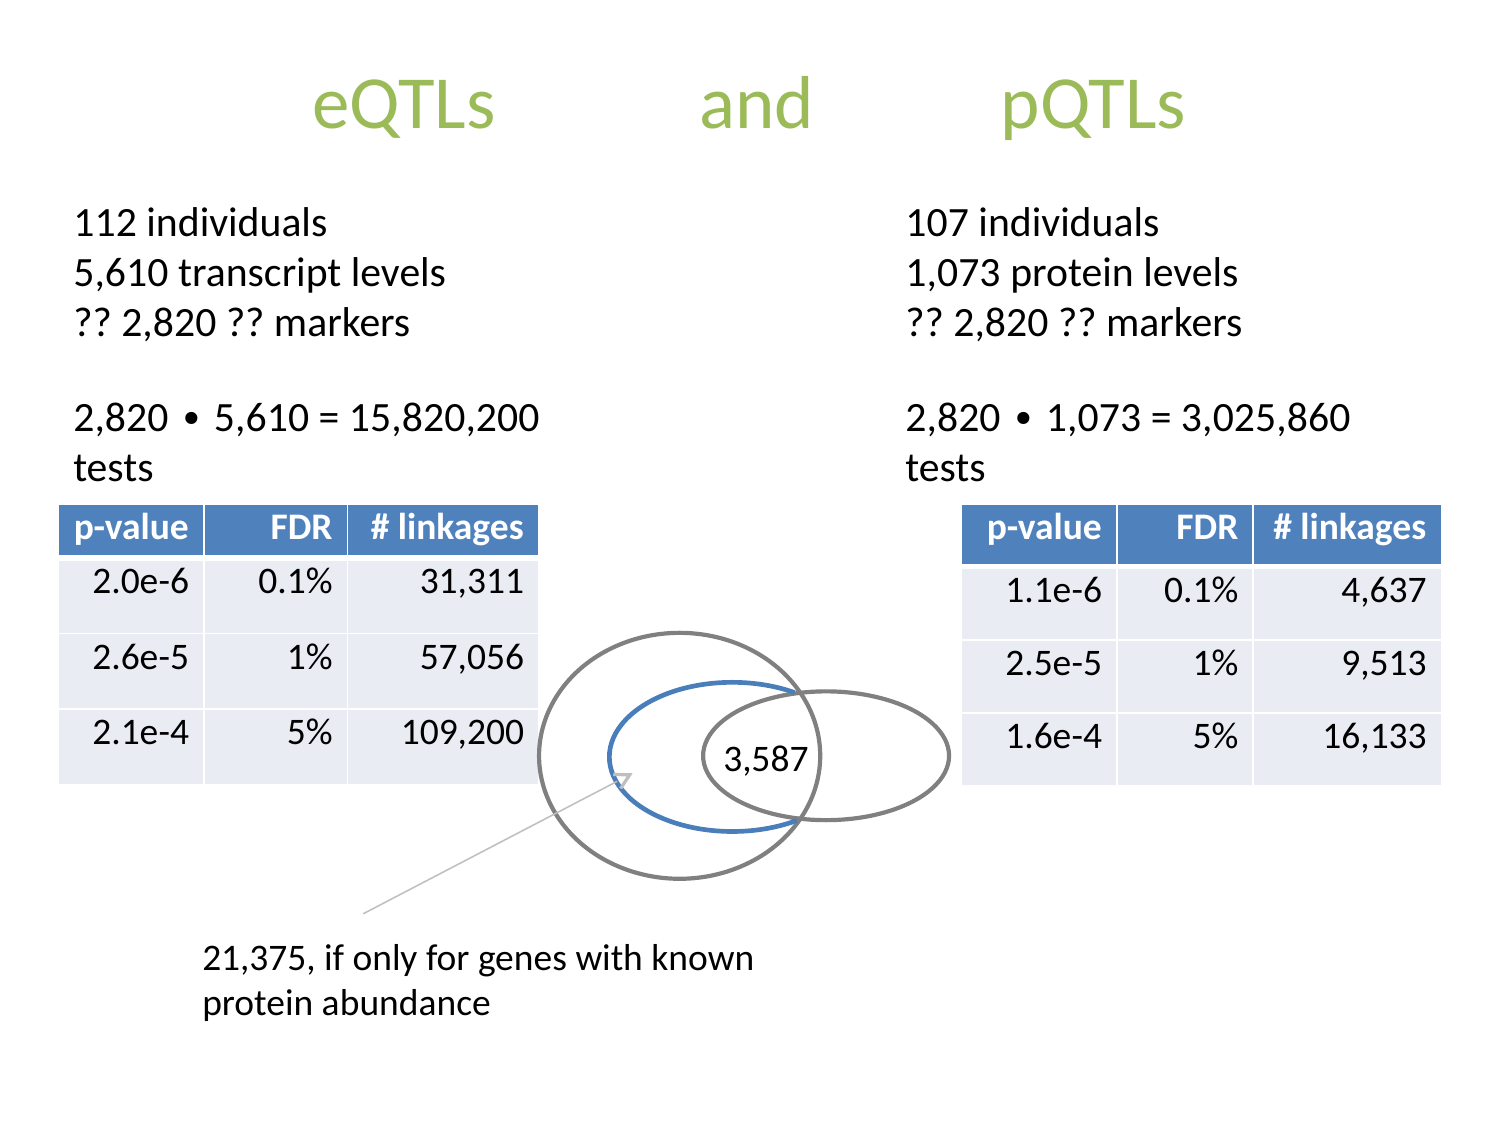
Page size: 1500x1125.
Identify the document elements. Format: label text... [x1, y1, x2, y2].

table_cell 2.1e-4 [59, 710, 203, 784]
text_box 112 individuals 5,610 transcript levels ?? 2,820 ?? markers 2,820 ∙ 5,610 = 15,820,200 tests [58, 187, 633, 503]
text_box eQTLs and pQTLs [74, 45, 1425, 153]
text_box 3,587 [708, 726, 826, 787]
table_header # linkages [1254, 505, 1441, 564]
table_cell 4,637 [1254, 569, 1441, 639]
table_header # linkages [348, 505, 538, 555]
table_cell 1.6e-4 [962, 714, 1116, 785]
text_box 21,375, if only for genes with known protein abundance [187, 925, 809, 1031]
table_header FDR [205, 505, 347, 555]
table_cell 2.0e-6 [59, 561, 203, 633]
table_cell 2.6e-5 [59, 634, 203, 708]
table_cell 31,311 [348, 561, 538, 633]
table_cell 2.5e-5 [962, 641, 1116, 712]
table_cell 57,056 [348, 634, 538, 708]
table_header p-value [59, 505, 203, 555]
table_cell 1.1e-6 [962, 569, 1116, 639]
table_cell 5% [205, 710, 347, 784]
text_box 107 individuals 1,073 protein levels ?? 2,820 ?? markers 2,820 ∙ 1,073 = 3,025,860 tests [890, 187, 1442, 503]
table_cell 9,513 [1254, 641, 1441, 712]
table_cell 5% [1118, 714, 1252, 785]
table_cell 0.1% [205, 561, 347, 633]
table_cell 16,133 [1254, 714, 1441, 785]
table_cell 1% [205, 634, 347, 708]
table_cell 0.1% [1118, 569, 1252, 639]
table_cell 109,200 [348, 710, 538, 784]
table_cell 1% [1118, 641, 1252, 712]
table_header p-value [962, 505, 1116, 564]
table_header FDR [1118, 505, 1252, 564]
